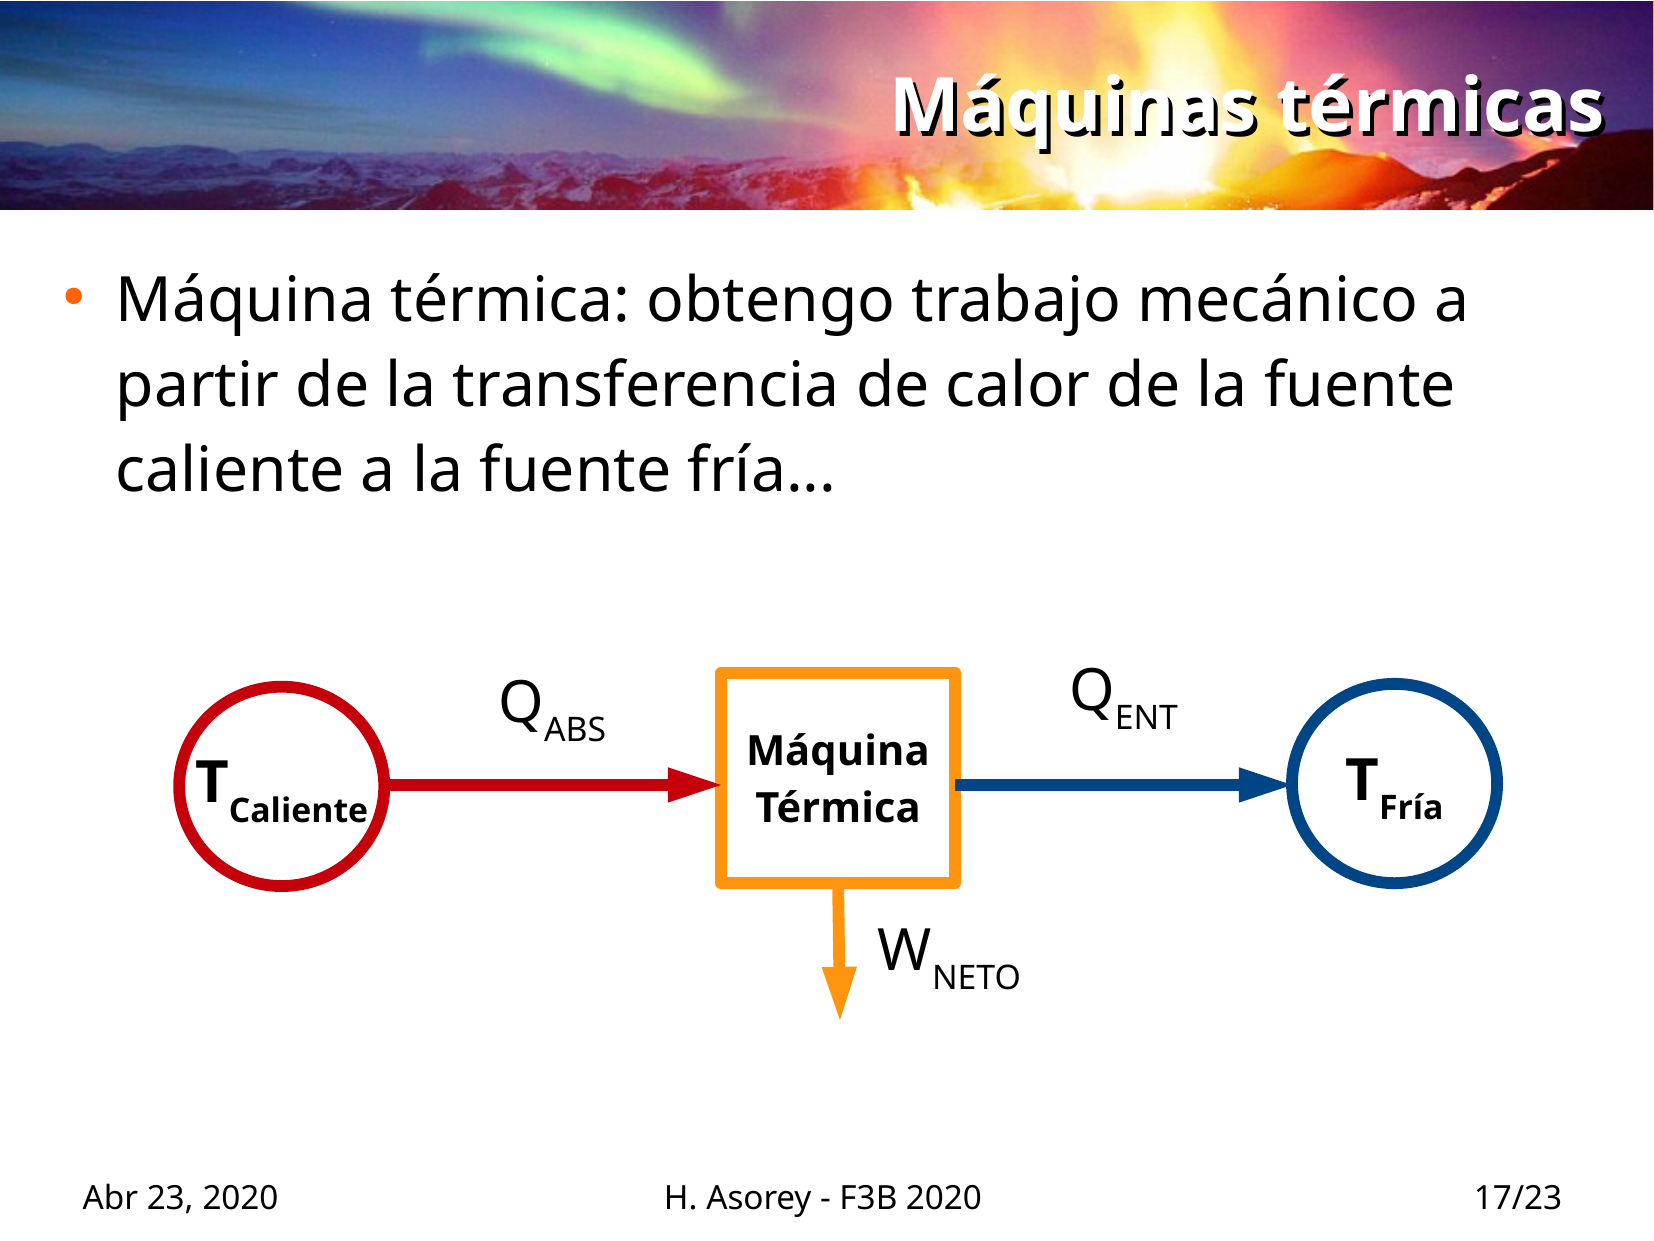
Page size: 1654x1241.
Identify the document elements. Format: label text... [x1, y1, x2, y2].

title Máquinas térmicas [45, 15, 1606, 191]
list Máquina térmica: obtengo trabajo mecánico a partir de la transferencia de calor de la fuente caliente a la fuente fría... [45, 255, 1606, 1156]
text_box TCaliente [179, 686, 385, 887]
picture [0, 1, 1654, 210]
text_box TFría [1292, 683, 1498, 884]
text_box WNETO [805, 900, 1094, 1111]
text_box Máquina Térmica [720, 672, 956, 884]
